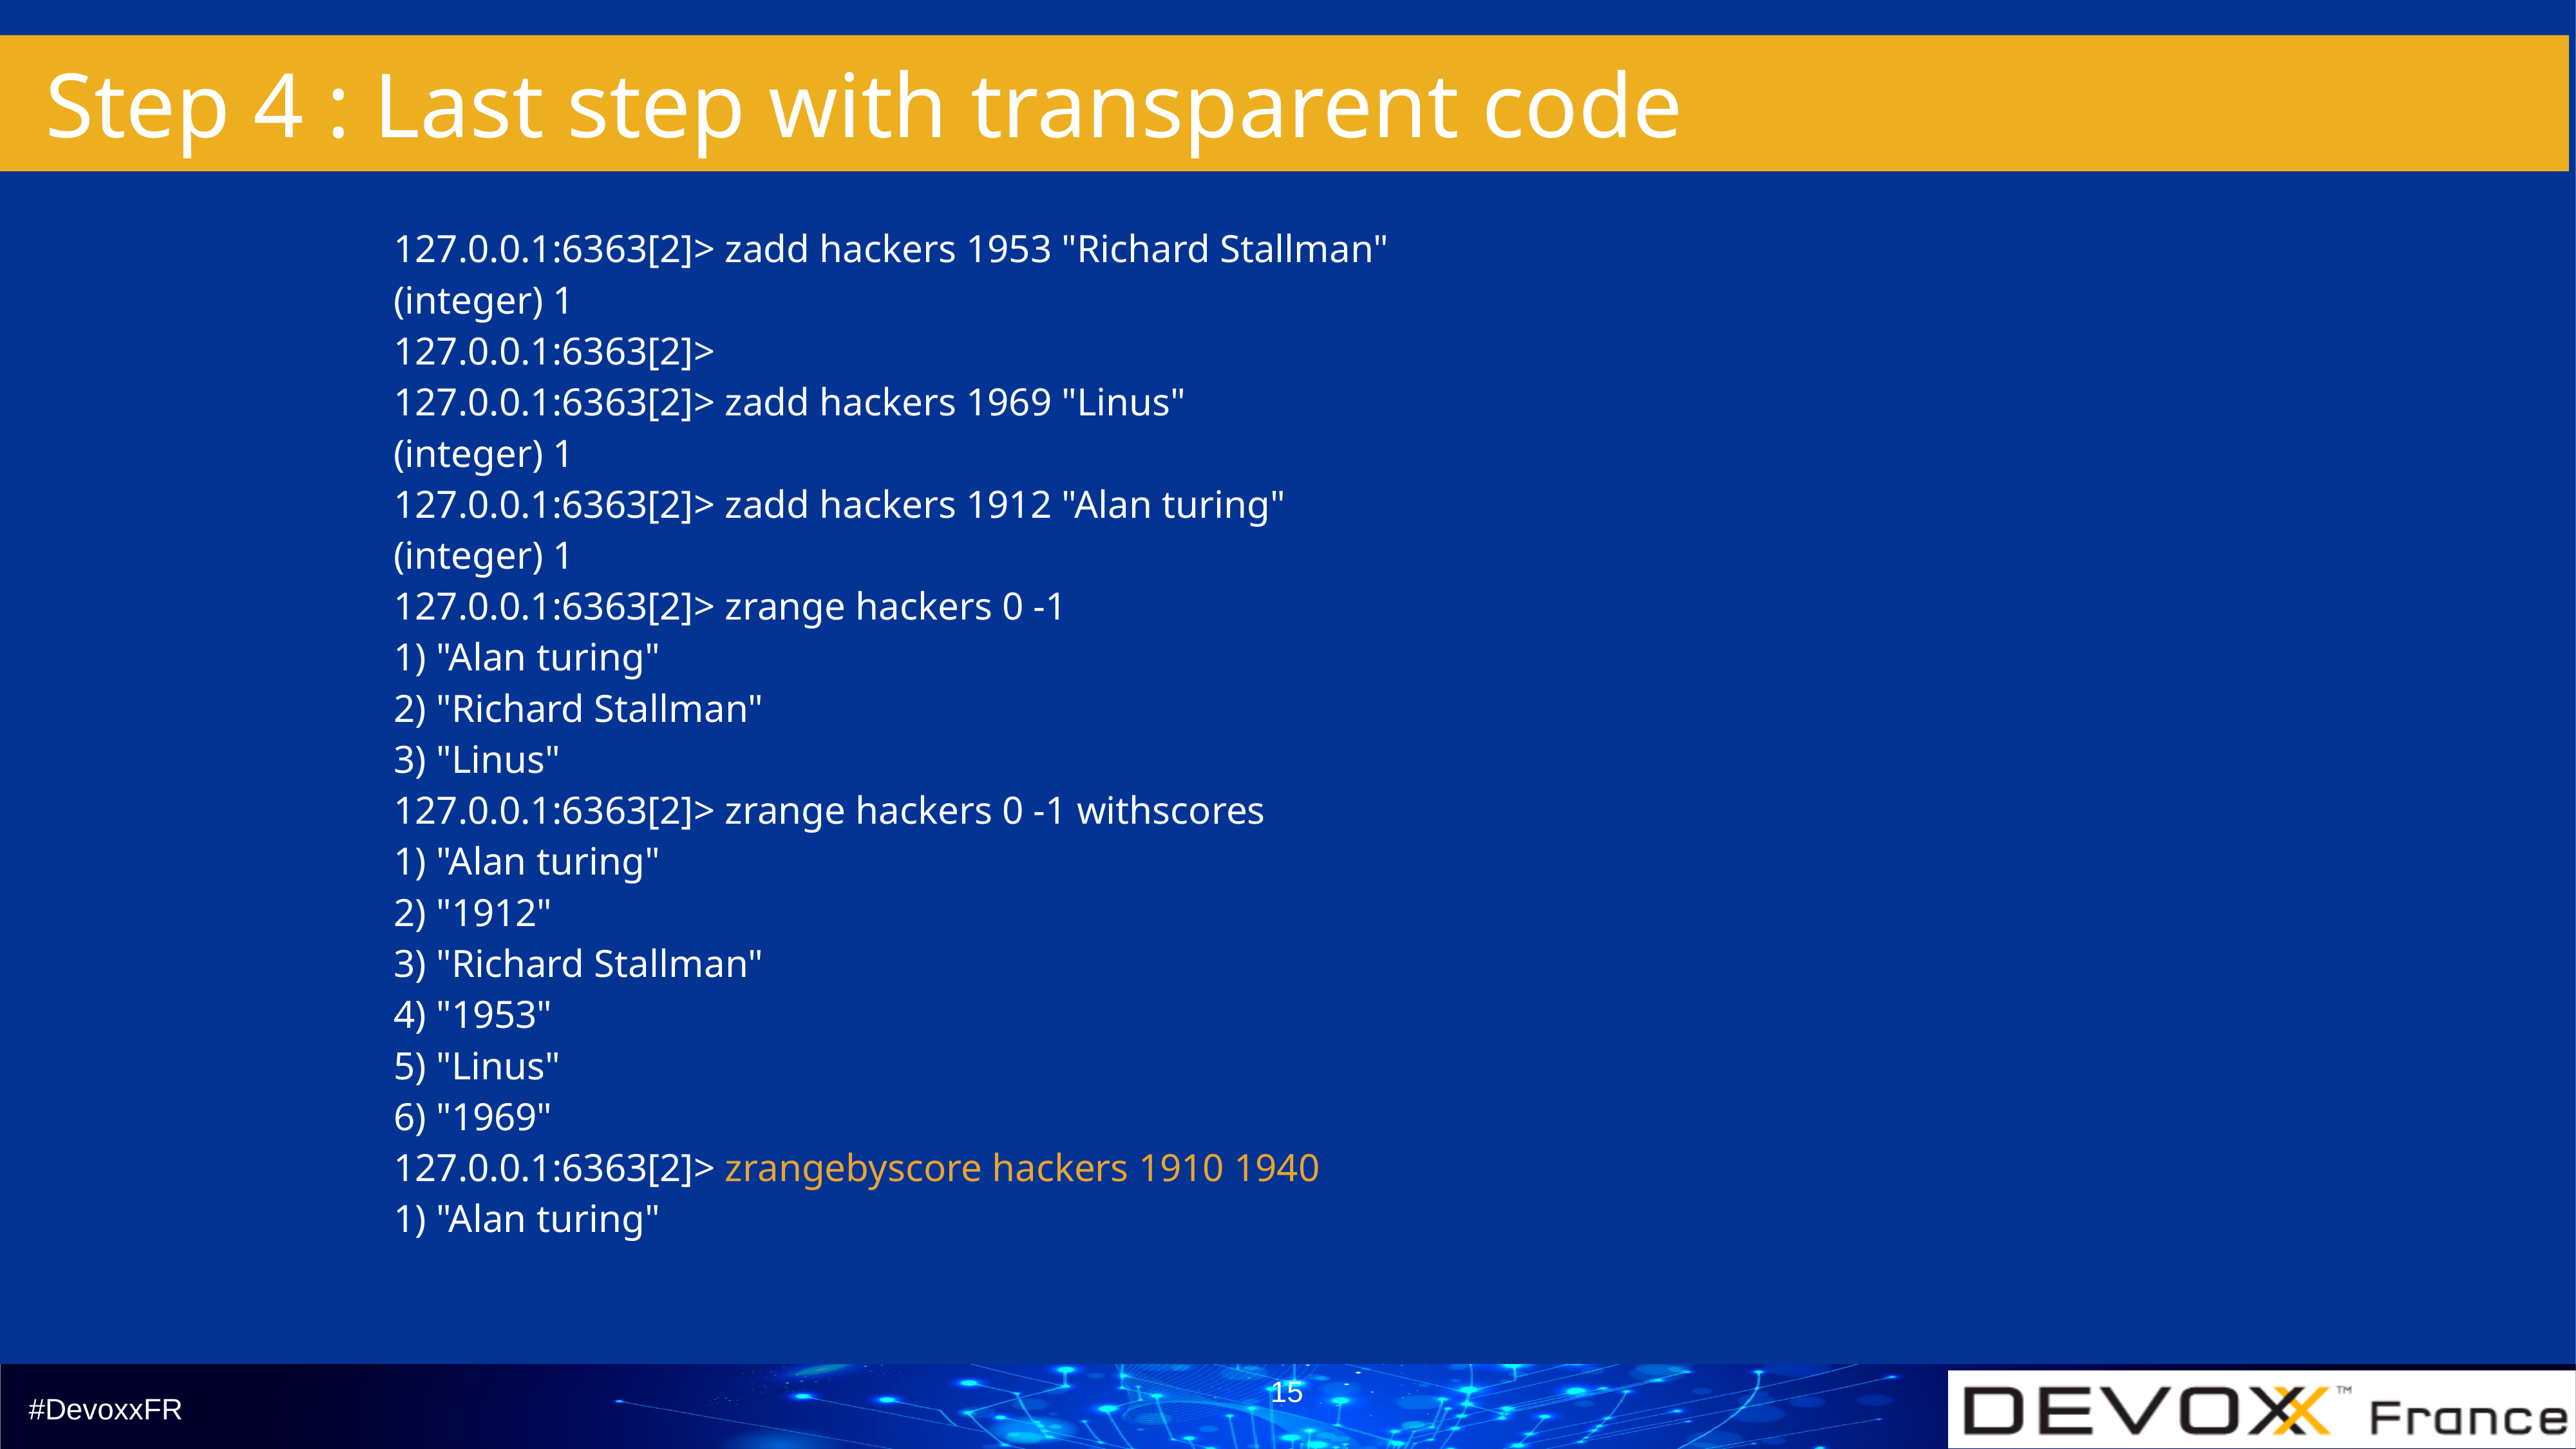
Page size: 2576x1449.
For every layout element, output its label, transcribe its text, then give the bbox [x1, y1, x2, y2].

list 127.0.0.1:6363[2]> zadd hackers 1953 "Richard Stallman" (integer) 1 127.0.0.1:6363[2]> 127.0.0.1:6363[2]> zadd hackers 1969 "Linus" (integer) 1 127.0.0.1:6363[2]> zadd hackers 1912 "Alan turing" (integer) 1 127.0.0.1:6363[2]> zrange hackers 0 -1 1) "Alan turing" 2) "Richard Stallman" 3) "Linus" 127.0.0.1:6363[2]> zrange hackers 0 -1 withscores 1) "Alan turing" 2) "1912" 3) "Richard Stallman" 4) "1953" 5) "Linus" 6) "1969" 127.0.0.1:6363[2]> zrangebyscore hackers 1910 1940 1) "Alan turing" [393, 222, 2183, 1314]
slide_number 15 [1267, 1375, 1307, 1427]
picture [1309, 1442, 1326, 1449]
title Step 4 : Last step with transparent code [0, 35, 2570, 171]
picture [0, 1364, 2576, 1449]
